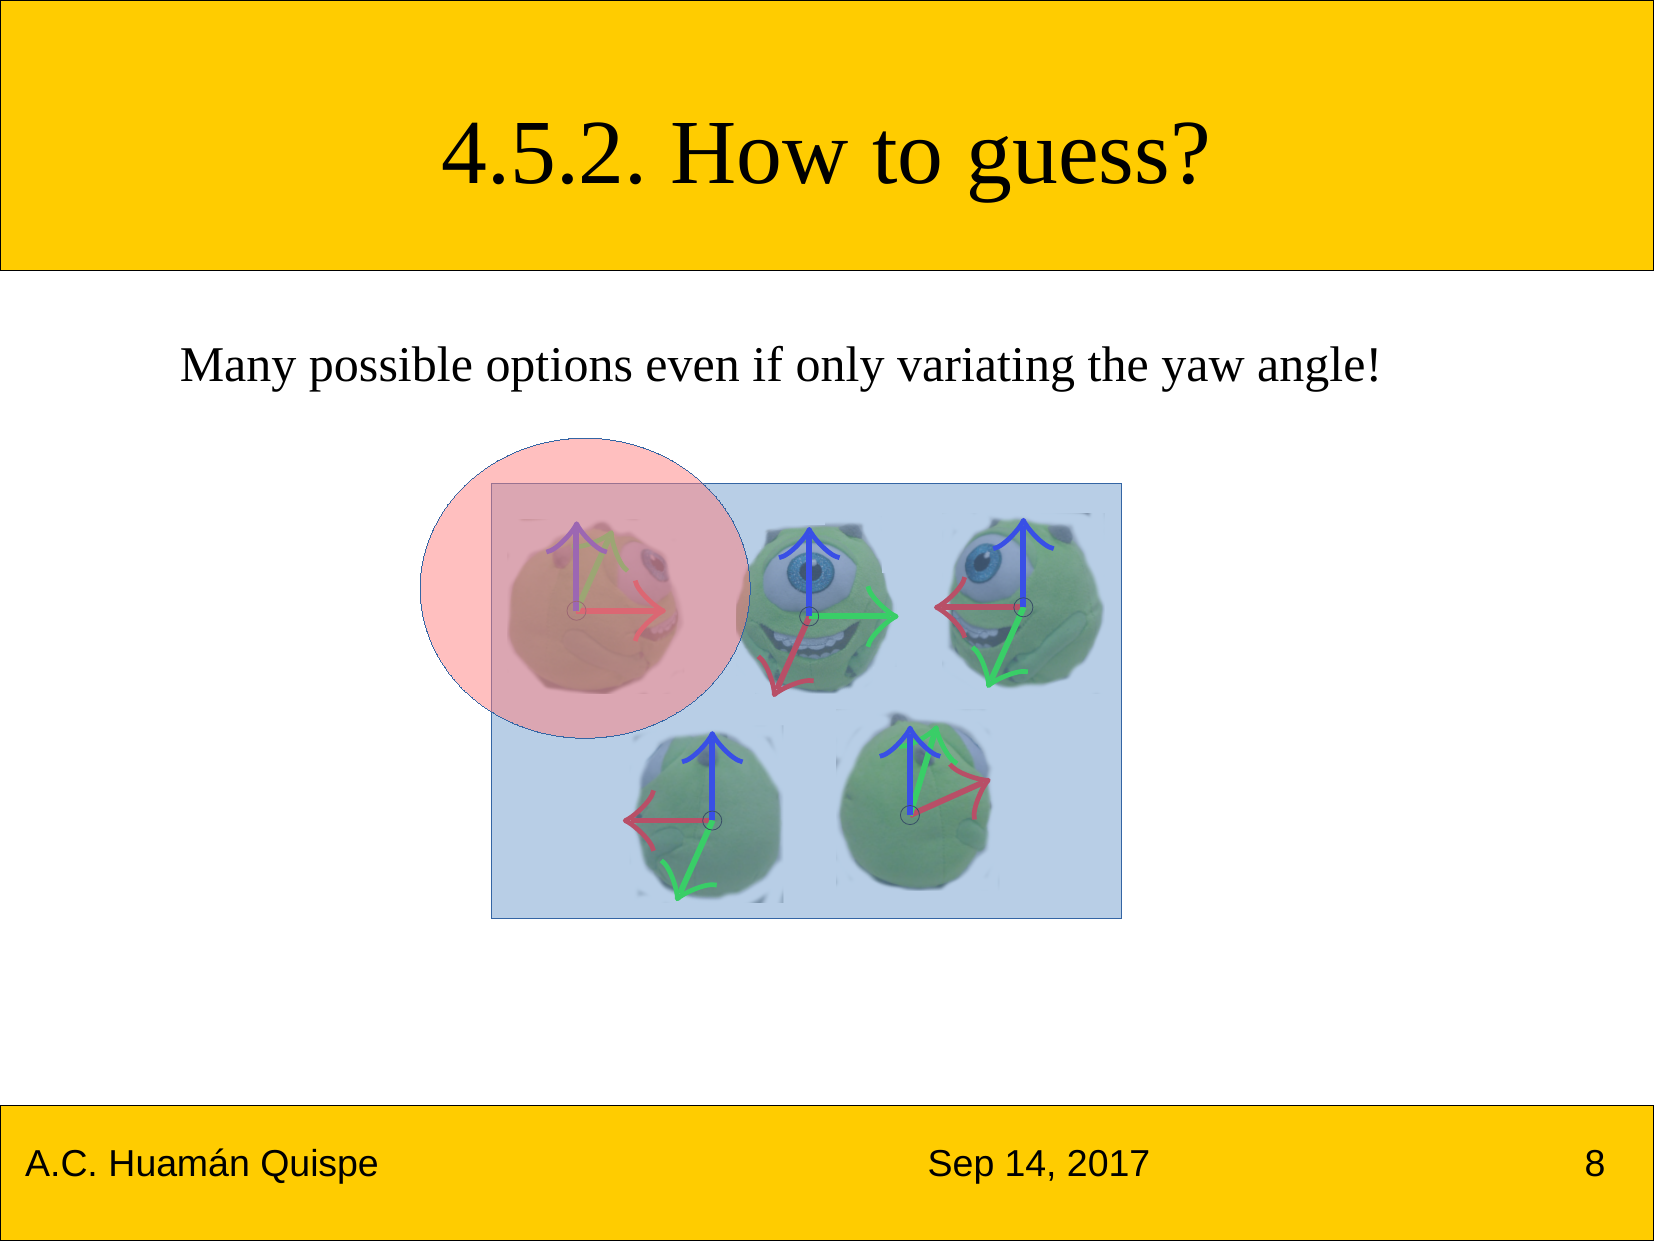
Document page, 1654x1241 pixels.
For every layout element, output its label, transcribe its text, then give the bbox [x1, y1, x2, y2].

text_box Many possible options even if only variating the yaw angle! [165, 330, 1531, 466]
title 4.5.2. How to guess? [82, 49, 1571, 257]
text_box [420, 466, 1122, 919]
